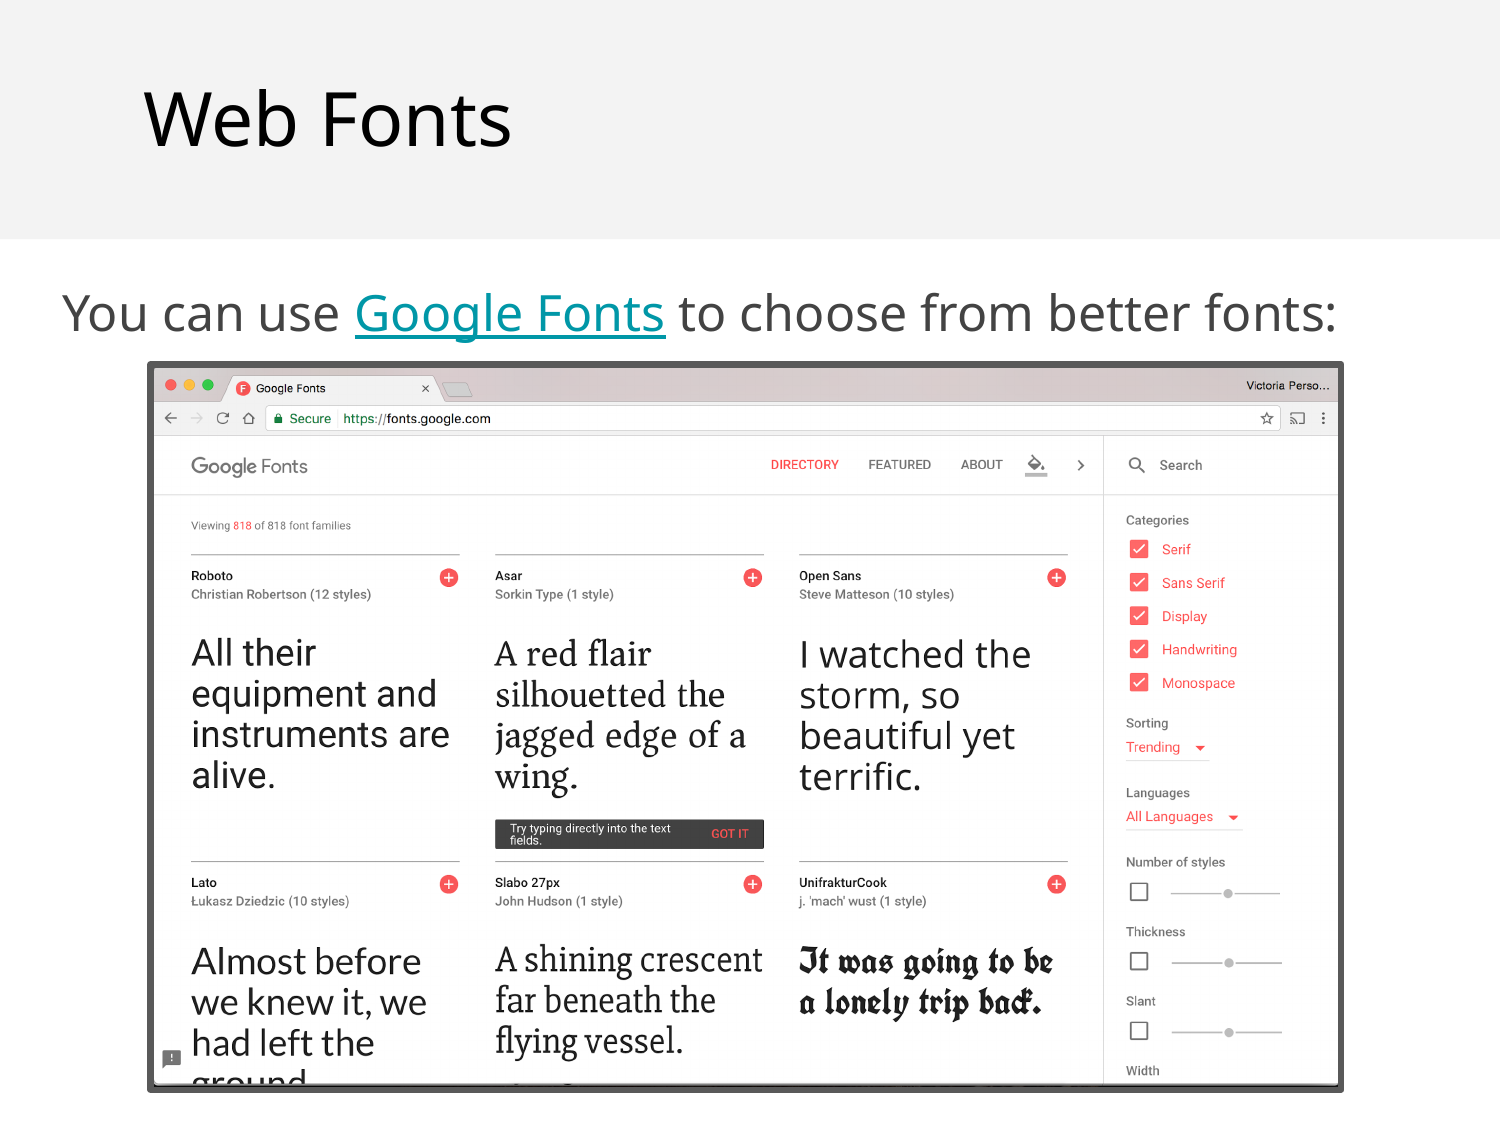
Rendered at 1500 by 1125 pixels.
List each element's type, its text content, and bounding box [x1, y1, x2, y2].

picture [153, 367, 1339, 1087]
title Web Fonts [128, 56, 1372, 183]
list You can use Google Fonts to choose from better fonts: [47, 255, 1372, 361]
